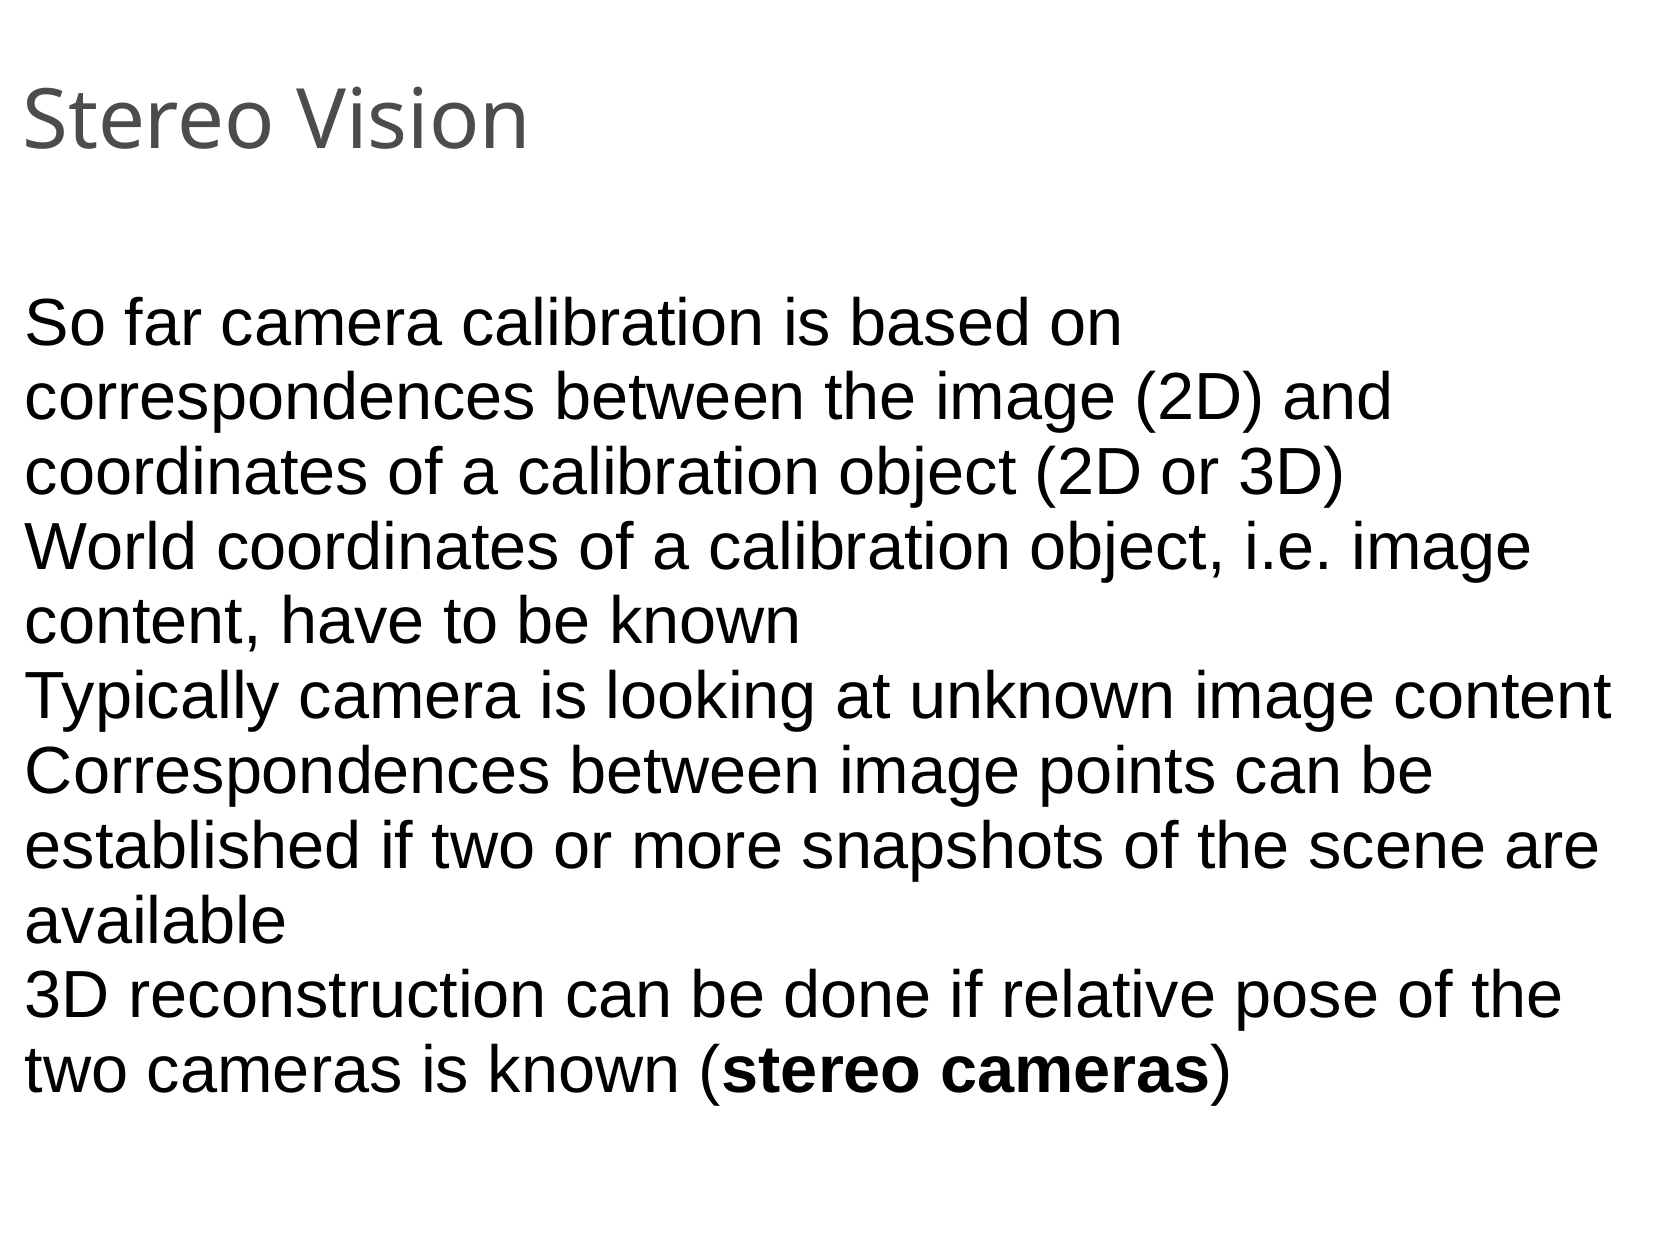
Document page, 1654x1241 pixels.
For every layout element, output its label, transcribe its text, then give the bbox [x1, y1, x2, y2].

title Stereo Vision [22, 26, 1654, 205]
subtitle So far camera calibration is based on correspondences between the image (2D) and coordinates of a calibration object (2D or 3D) World coordinates of a calibration object, i.e. image content, have to be known Typically camera is looking at unknown image content Correspondences between image points can be established if two or more snapshots of the scene are available 3D reconstruction can be done if relative pose of the two cameras is known (stereo cameras) [25, 233, 1654, 1158]
